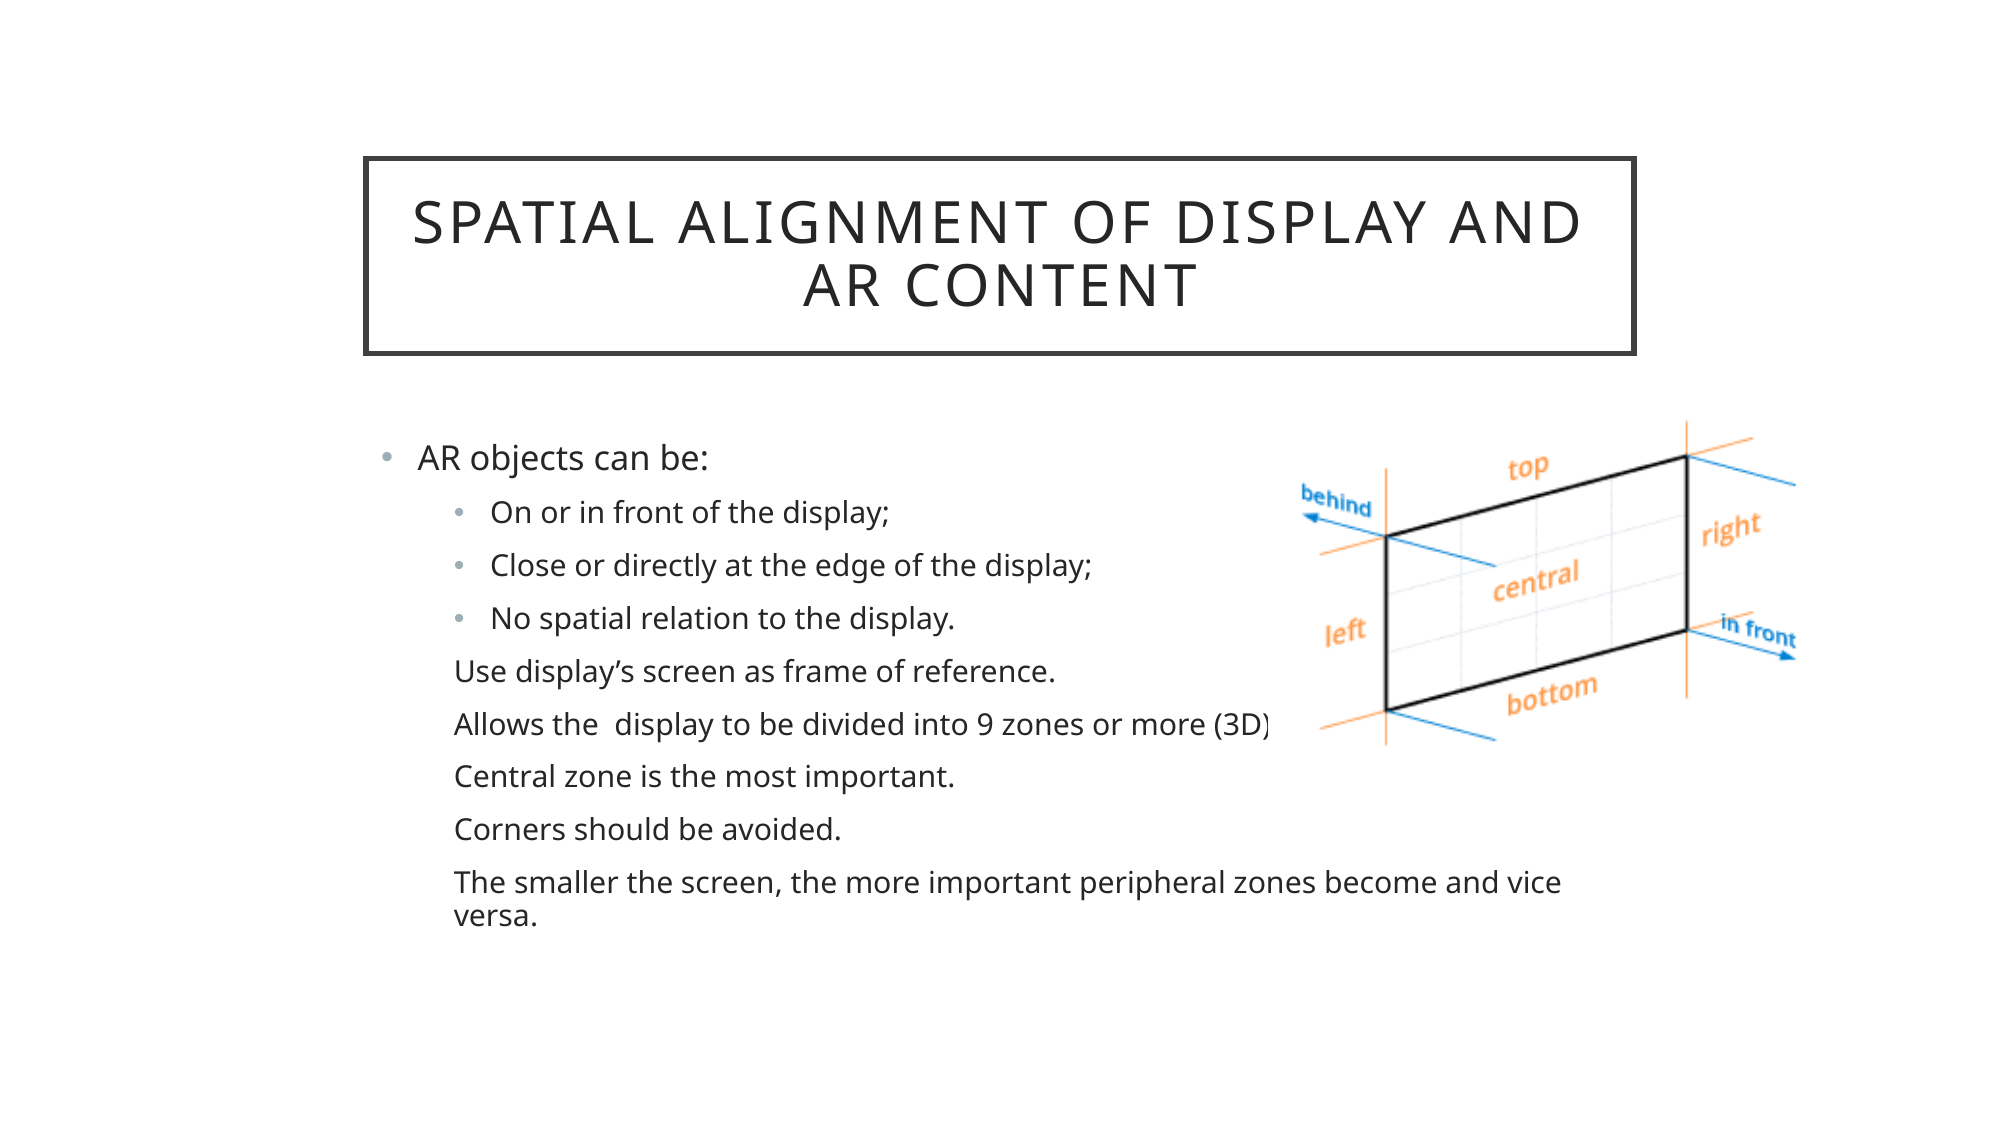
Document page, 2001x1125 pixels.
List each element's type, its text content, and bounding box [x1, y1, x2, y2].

title Spatial alignment of display and ar content [366, 158, 1634, 354]
picture [1268, 382, 1823, 782]
list AR objects can be: On or in front of the display; Close or directly at the edge of the display; No spatial relation to the display. Use display’s screen as frame of reference. Allows the display to be divided into 9 zones or more (3D). Central zone is the most important. Corners should be avoided. The smaller the screen, the more important peripheral zones become and vice versa. [366, 432, 1634, 942]
